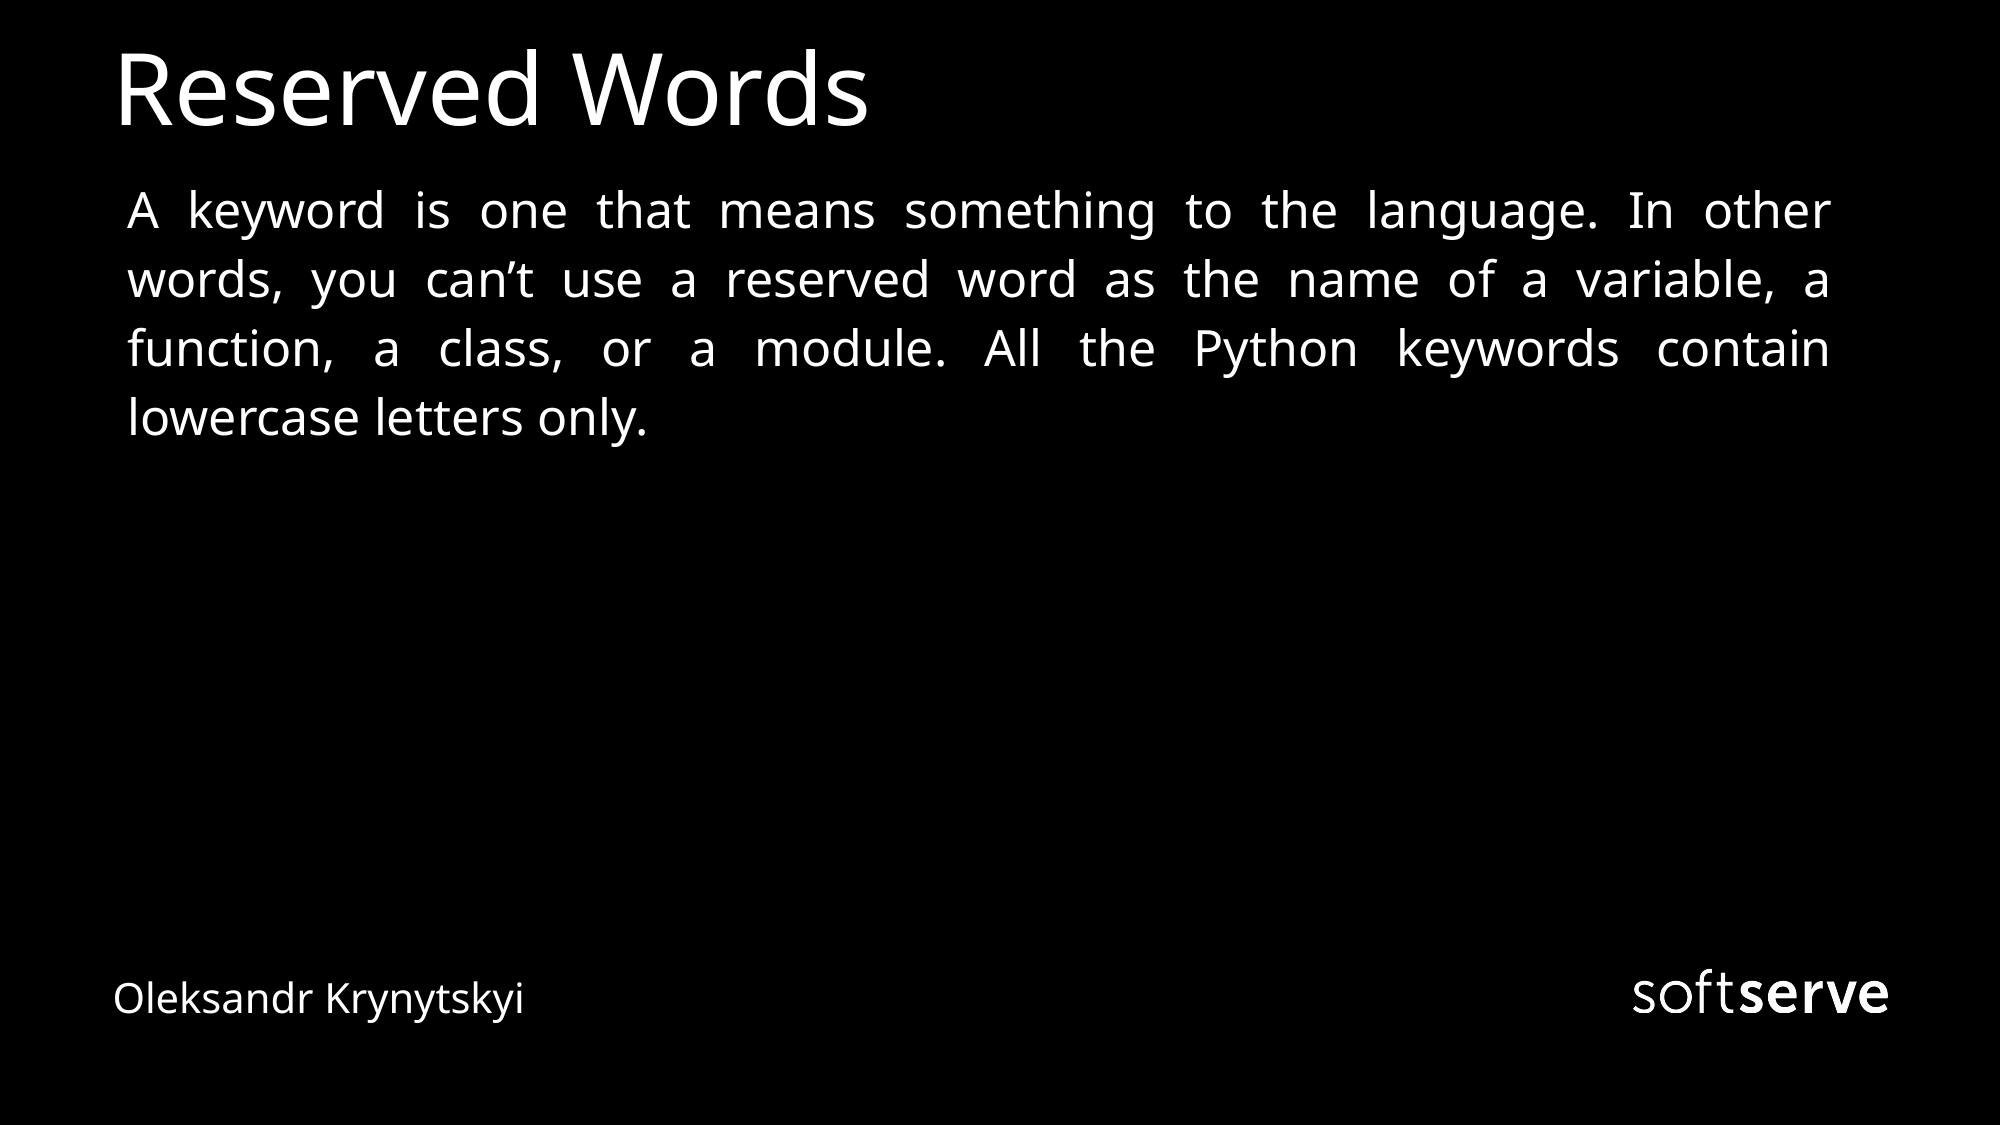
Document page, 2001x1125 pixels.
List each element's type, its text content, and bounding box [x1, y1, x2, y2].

picture [1633, 968, 1888, 1013]
list Oleksandr Krynytskyi [112, 970, 682, 1019]
text_box A keyword is one that means something to the language. In other words, you can’t use a reserved word as the name of a variable, a function, a class, or a module. All the Python keywords contain lowercase letters only. [112, 154, 1888, 900]
title Reserved Words [112, 33, 1888, 154]
